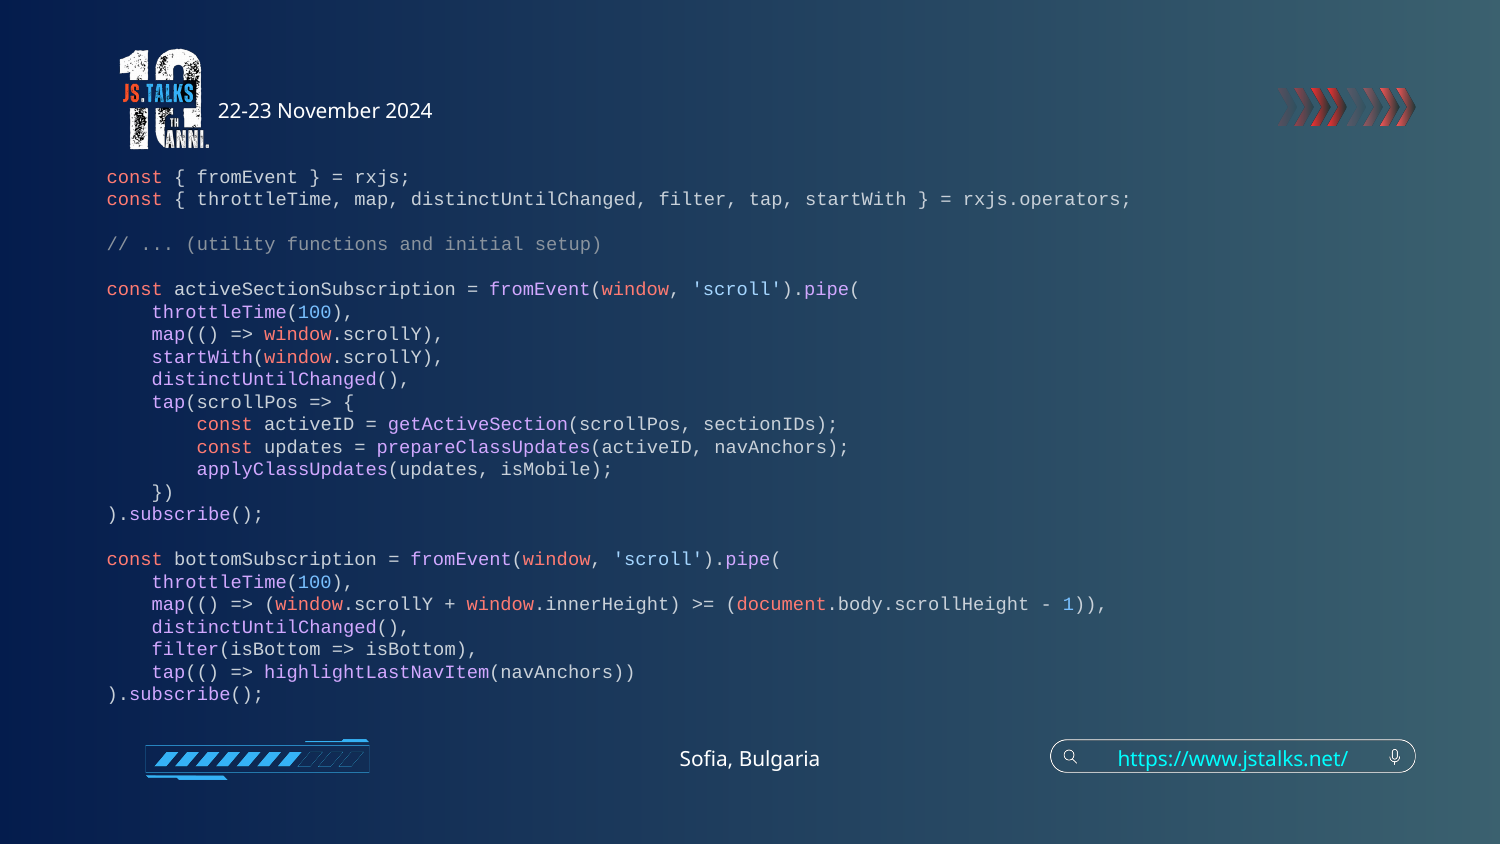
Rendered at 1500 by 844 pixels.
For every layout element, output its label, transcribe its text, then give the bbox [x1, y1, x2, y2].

text_box const { fromEvent } = rxjs; const { throttleTime, map, distinctUntilChanged, filter, tap, startWith } = rxjs.operators; // ... (utility functions and initial setup) const activeSectionSubscription = fromEvent(window, 'scroll').pipe( throttleTime(100), map(() => window.scrollY), startWith(window.scrollY), distinctUntilChanged(), tap(scrollPos => { const activeID = getActiveSection(scrollPos, sectionIDs); const updates = prepareClassUpdates(activeID, navAnchors); applyClassUpdates(updates, isMobile); }) ).subscribe(); const bottomSubscription = fromEvent(window, 'scroll').pipe( throttleTime(100), map(() => (window.scrollY + window.innerHeight) >= (document.body.scrollHeight - 1)), distinctUntilChanged(), filter(isBottom => isBottom), tap(() => highlightLastNavItem(navAnchors)) ).subscribe(); [0, 164, 1487, 422]
text_box https://www.jstalks.net/ [1103, 744, 1362, 772]
text_box [145, 739, 370, 780]
text_box Sofia, Bulgaria [654, 744, 846, 772]
text_box [1050, 739, 1416, 773]
text_box [1277, 88, 1416, 126]
text_box [65, 0, 258, 164]
text_box 22-23 November 2024 [217, 95, 507, 123]
